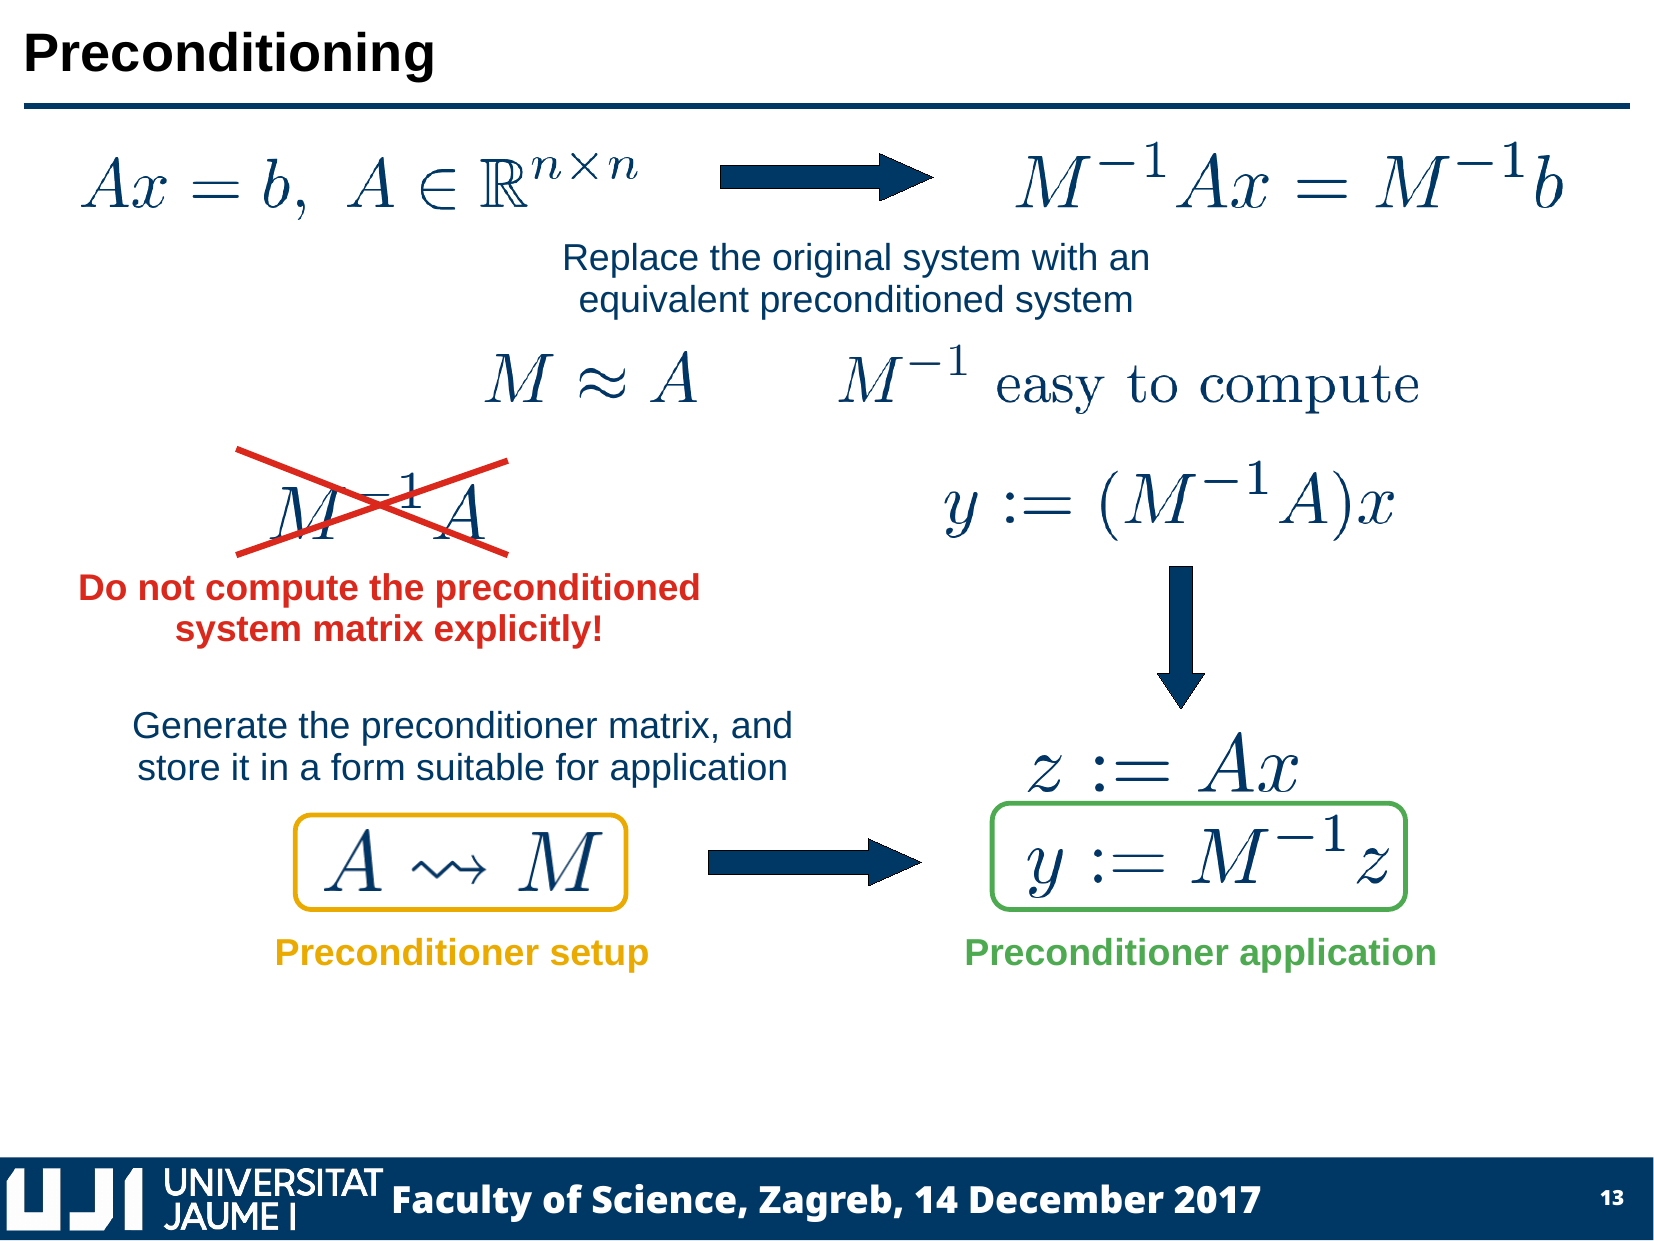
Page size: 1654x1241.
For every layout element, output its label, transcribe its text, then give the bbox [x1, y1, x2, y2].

title Preconditioning [23, 0, 1630, 107]
picture [1027, 732, 1298, 792]
picture [1015, 141, 1563, 208]
picture [0, 1158, 390, 1241]
picture [484, 351, 697, 402]
picture [324, 829, 603, 891]
text_box [720, 153, 934, 201]
picture [307, 472, 462, 501]
picture [391, 473, 485, 539]
text_box Preconditioner setup [259, 923, 665, 981]
text_box Generate the preconditioner matrix, and store it in a form suitable for application [117, 696, 838, 796]
text_box Preconditioner application [949, 923, 1453, 981]
picture [295, 509, 455, 539]
text_box Do not compute the preconditioned system matrix explicitly! [0, 566, 733, 650]
picture [944, 460, 1394, 541]
picture [269, 472, 368, 539]
picture [838, 344, 1418, 414]
picture [81, 153, 638, 220]
text_box [708, 838, 922, 886]
list Replace the original system with an equivalent preconditioned system [437, 236, 1205, 343]
picture [1027, 814, 1389, 898]
text_box [1157, 566, 1205, 709]
